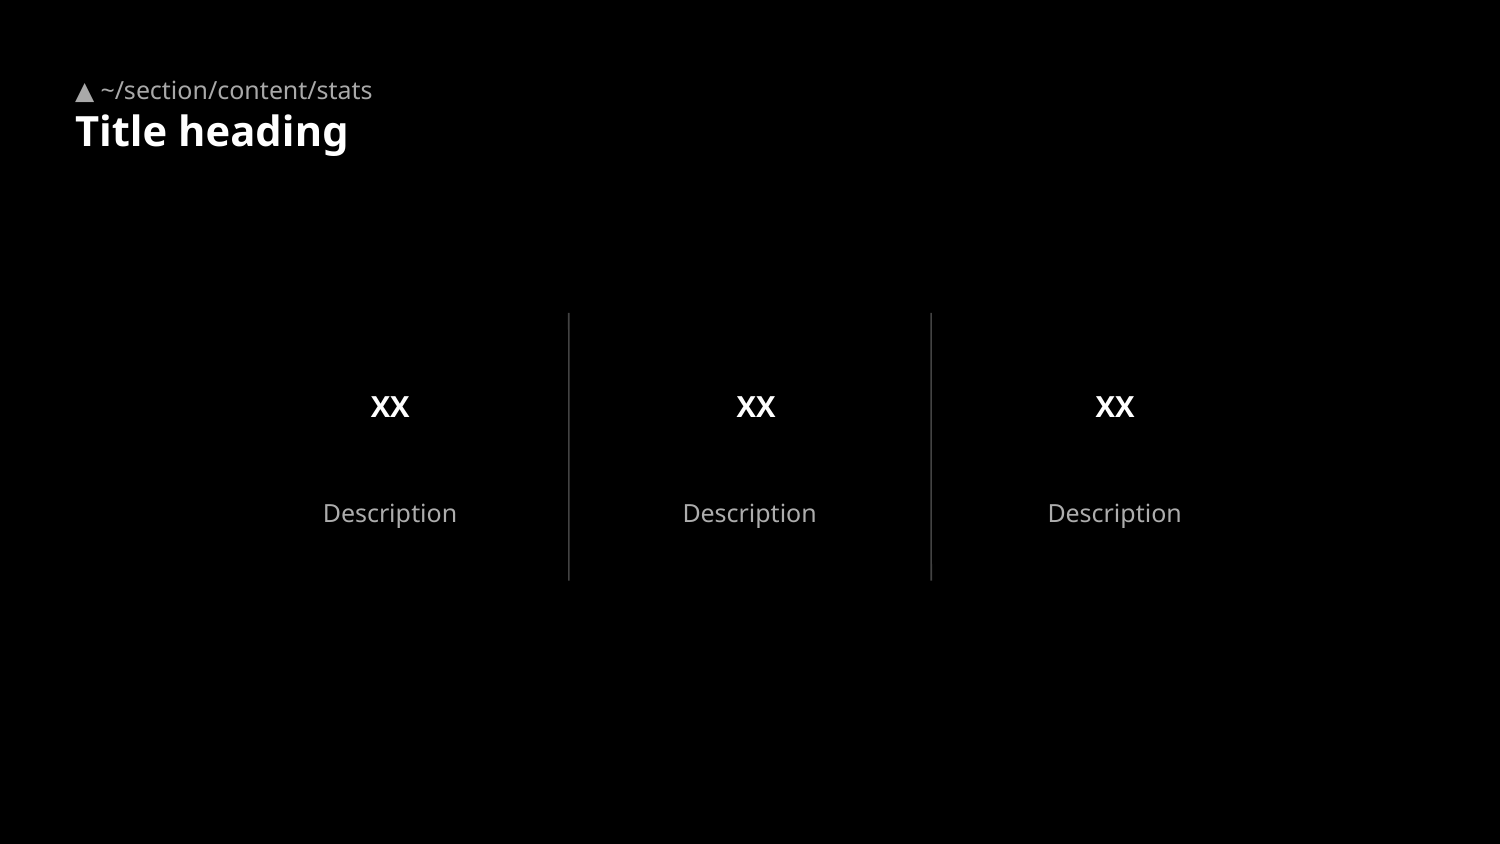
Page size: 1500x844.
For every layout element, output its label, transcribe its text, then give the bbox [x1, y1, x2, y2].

text_box XX [319, 380, 461, 456]
text_box XX [685, 380, 827, 456]
text_box Description [997, 497, 1233, 528]
text_box Description [272, 497, 508, 528]
text_box Title heading [75, 105, 676, 156]
text_box XX [1044, 380, 1186, 456]
text_box Description [591, 497, 909, 528]
text_box ▲ ~/section/content/stats [74, 75, 1436, 106]
